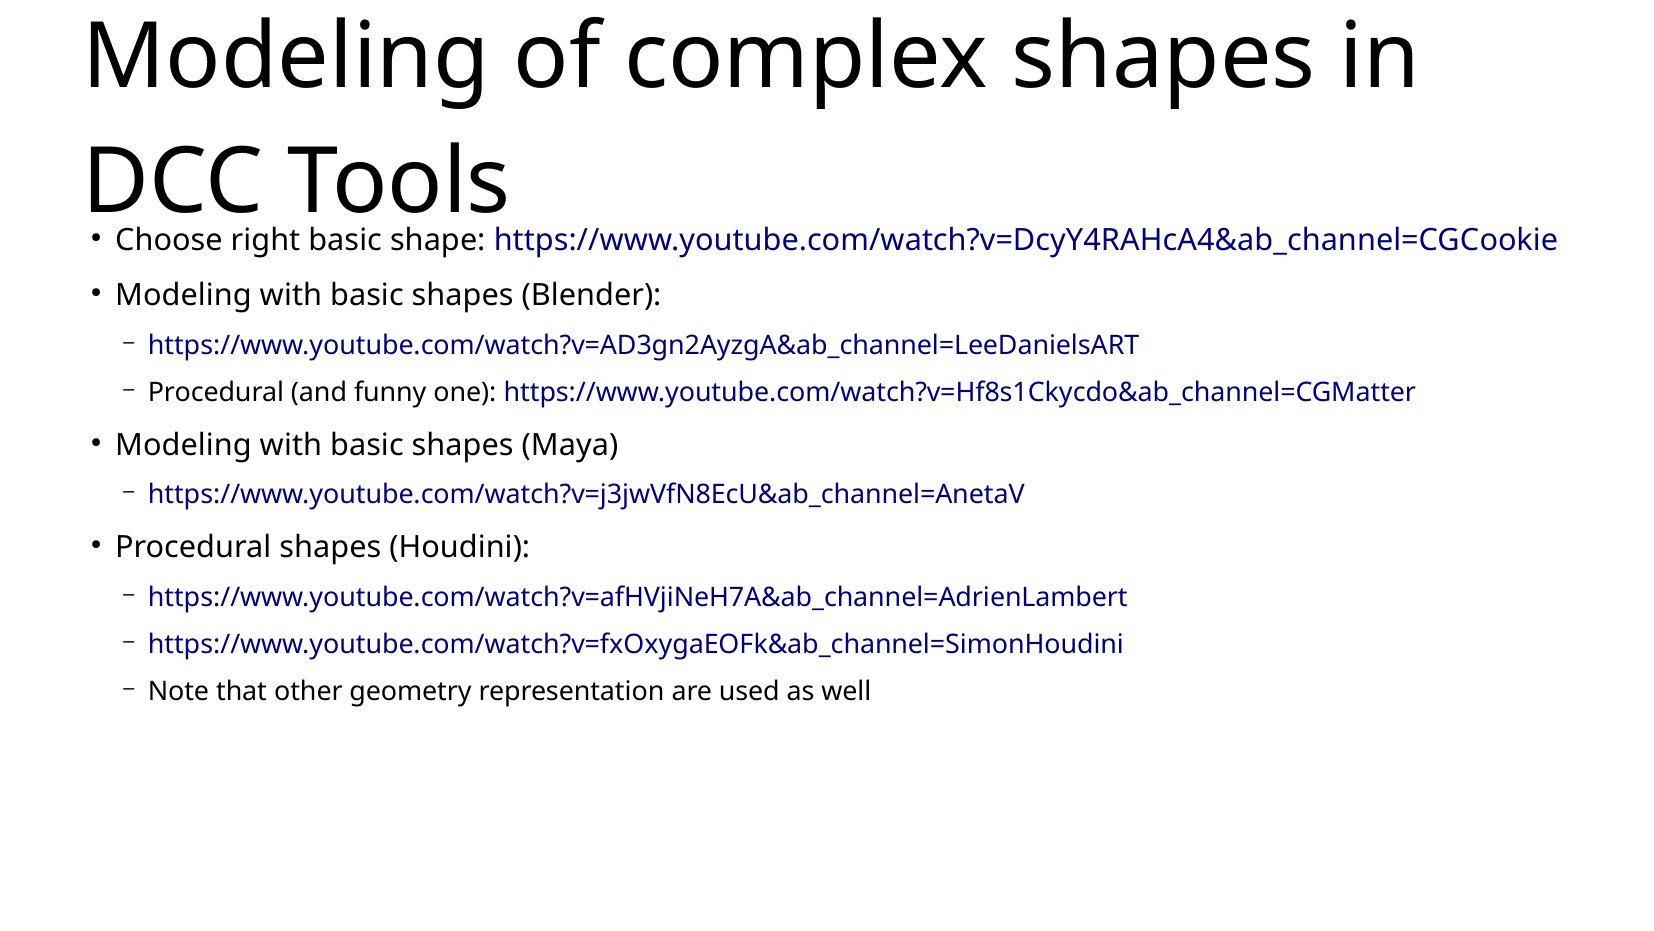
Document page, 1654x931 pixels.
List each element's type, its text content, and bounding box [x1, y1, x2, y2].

title Modeling of complex shapes in DCC Tools [82, 7, 1571, 217]
list Choose right basic shape: https://www.youtube.com/watch?v=DcyY4RAHcA4&ab_channel=CGCookie Modeling with basic shapes (Blender): https://www.youtube.com/watch?v=AD3gn2AyzgA&ab_channel=LeeDanielsART Procedural (and funny one): https://www.youtube.com/watch?v=Hf8s1Ckycdo&ab_channel=CGMatter Modeling with basic shapes (Maya) https://www.youtube.com/watch?v=j3jwVfN8EcU&ab_channel=AnetaV Procedural shapes (Houdini): https://www.youtube.com/watch?v=afHVjiNeH7A&ab_channel=AdrienLambert https://www.youtube.com/watch?v=fxOxygaEOFk&ab_channel=SimonHoudini Note that other geometry representation are used as well [82, 217, 1571, 758]
